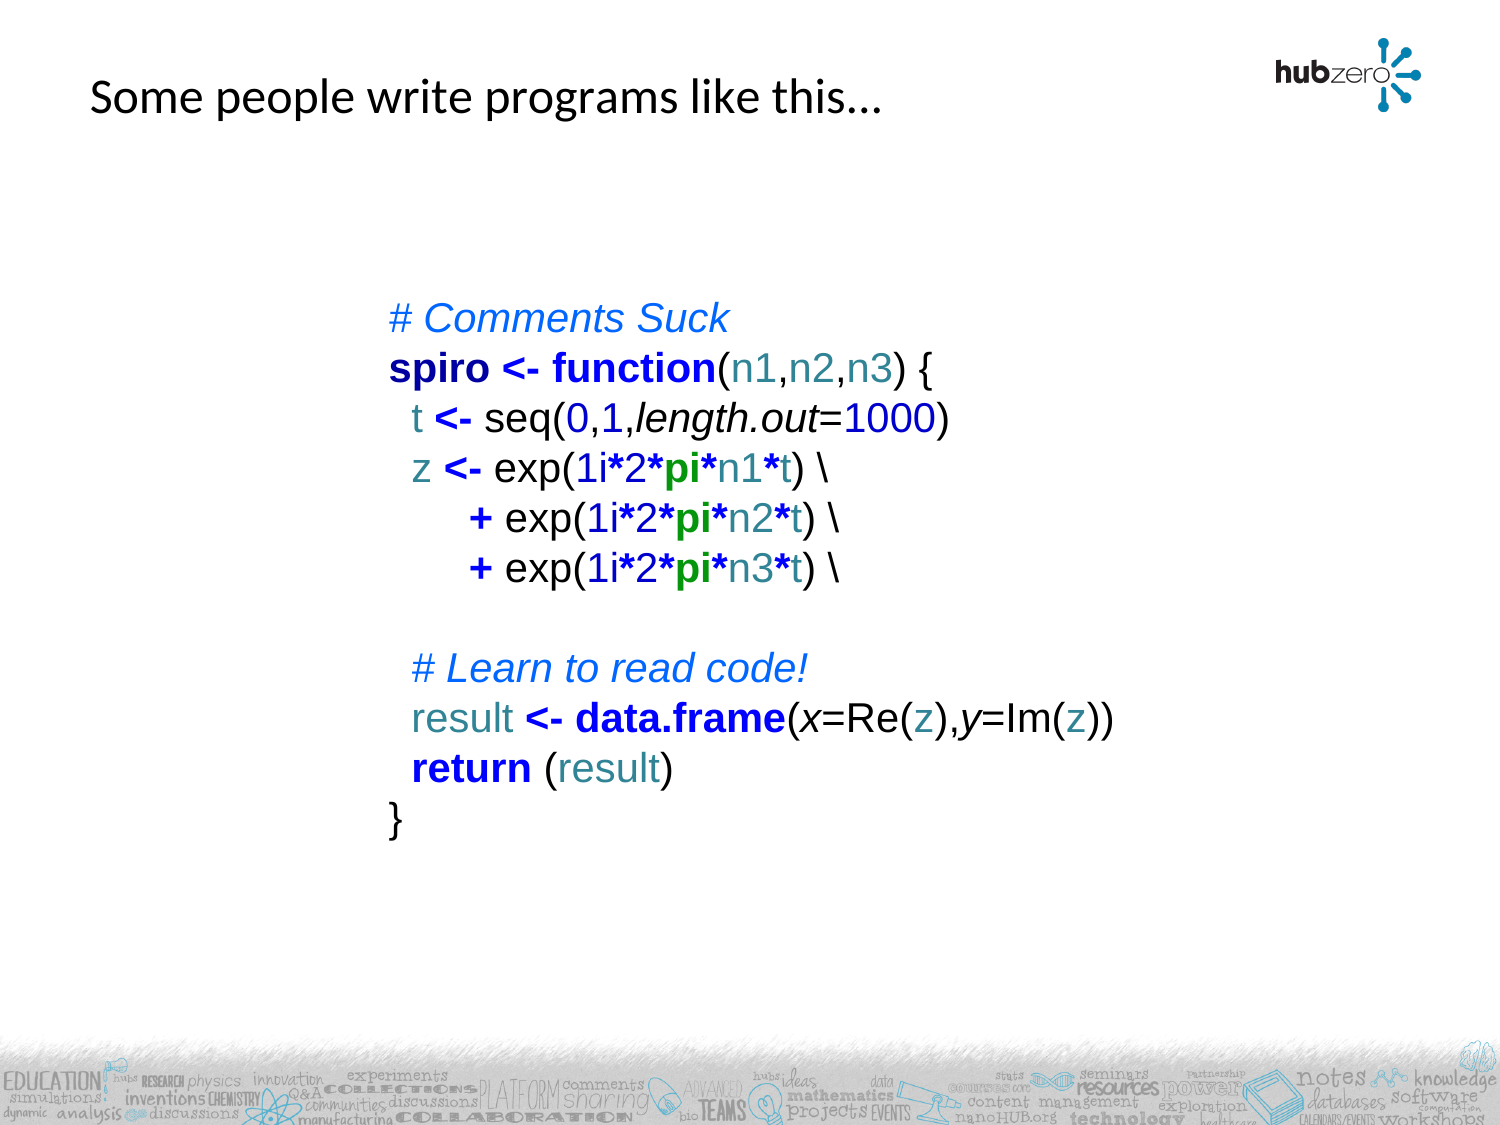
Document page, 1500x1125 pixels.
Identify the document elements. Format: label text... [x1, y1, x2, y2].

text_box # Comments Suck spiro <- function(n1,n2,n3) { t <- seq(0,1,length.out=1000) z <- exp(1i*2*pi*n1*t) \ + exp(1i*2*pi*n2*t) \ + exp(1i*2*pi*n3*t) \ # Learn to read code! result <- data.frame(x=Re(z),y=Im(z)) return (result) } [373, 283, 1130, 849]
title Some people write programs like this... [75, 44, 1426, 144]
picture [1272, 35, 1424, 44]
picture [0, 1034, 1500, 1125]
